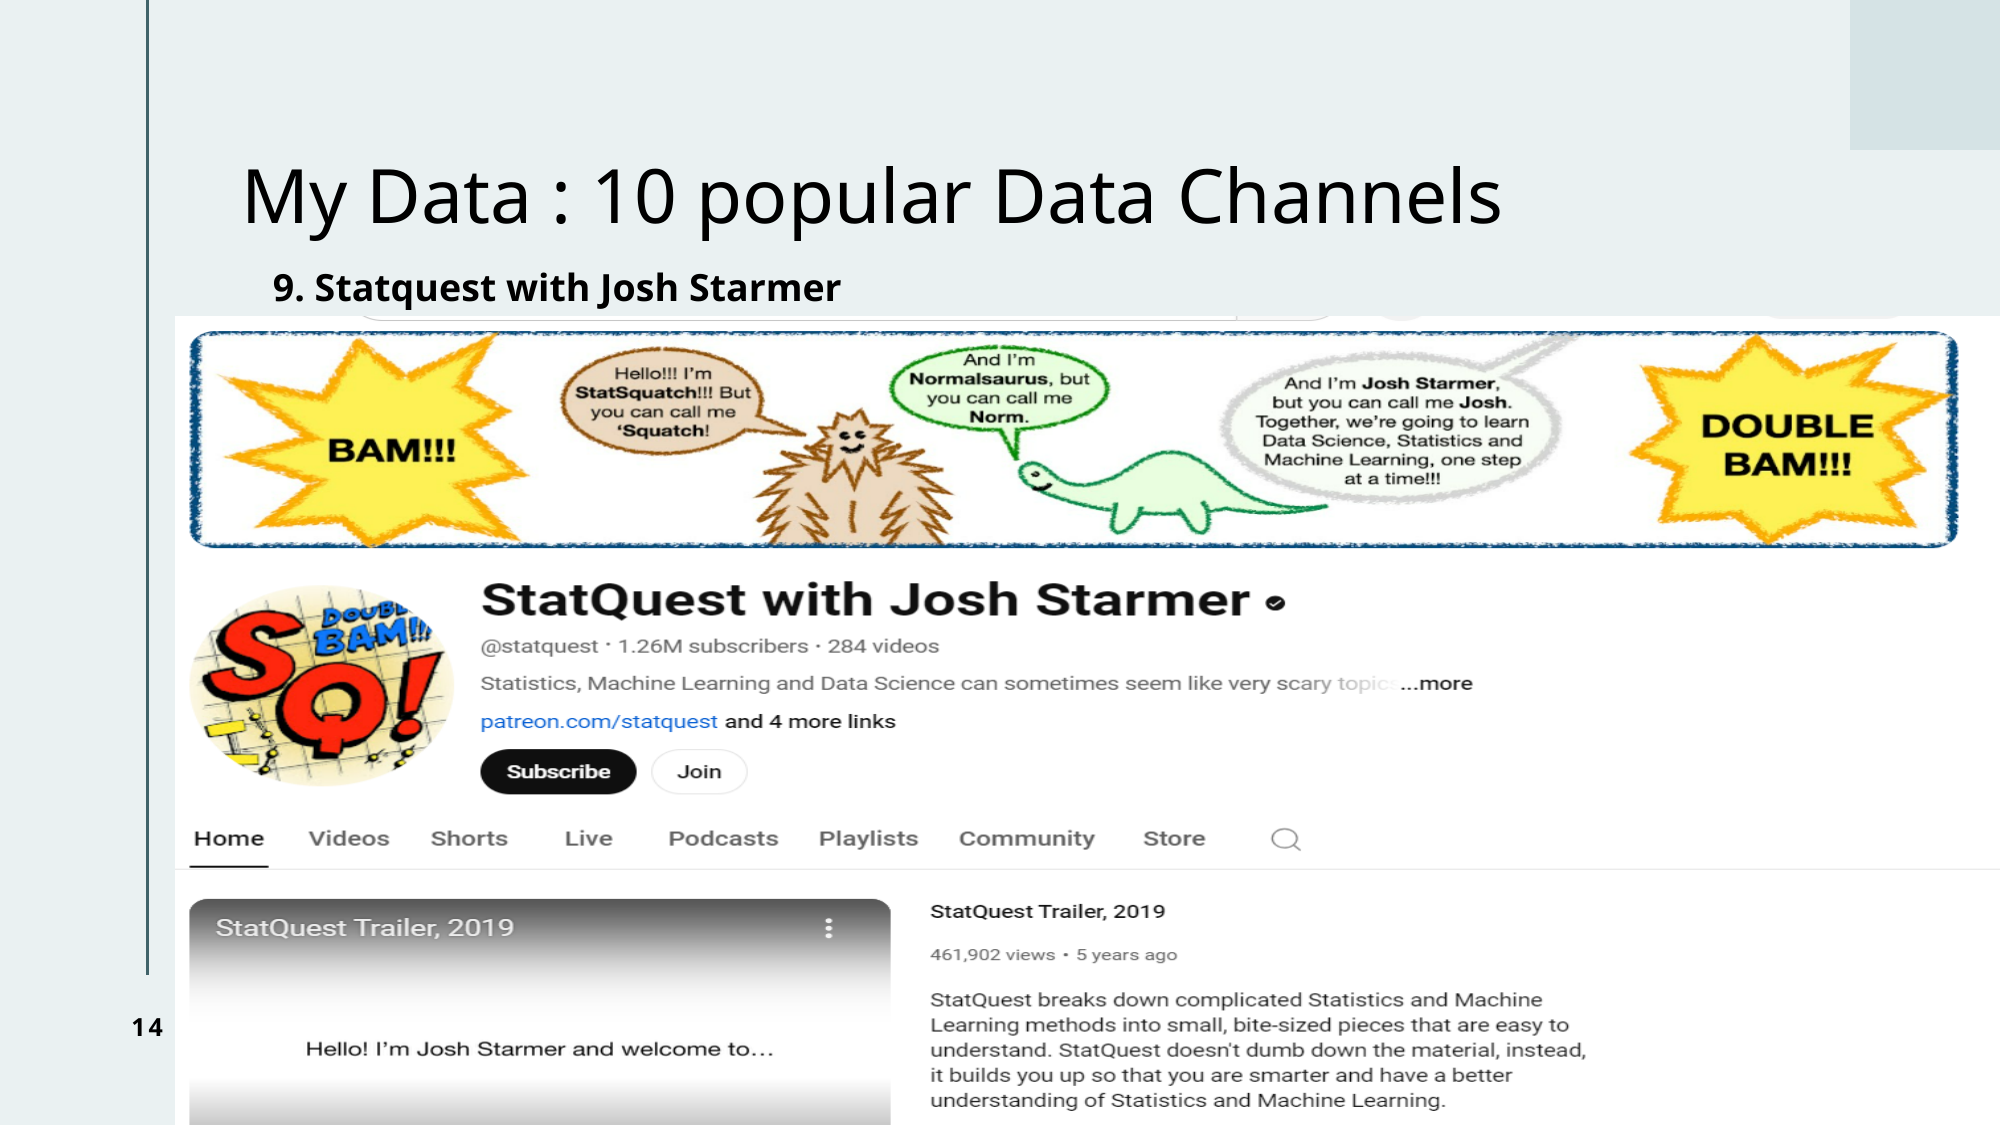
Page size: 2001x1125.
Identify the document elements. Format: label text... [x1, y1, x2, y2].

title My Data : 10 popular Data Channels [240, 82, 1743, 316]
text_box [67, 975, 175, 1082]
picture [175, 316, 2000, 1125]
text_box 9. Statquest with Josh Starmer [257, 256, 973, 316]
